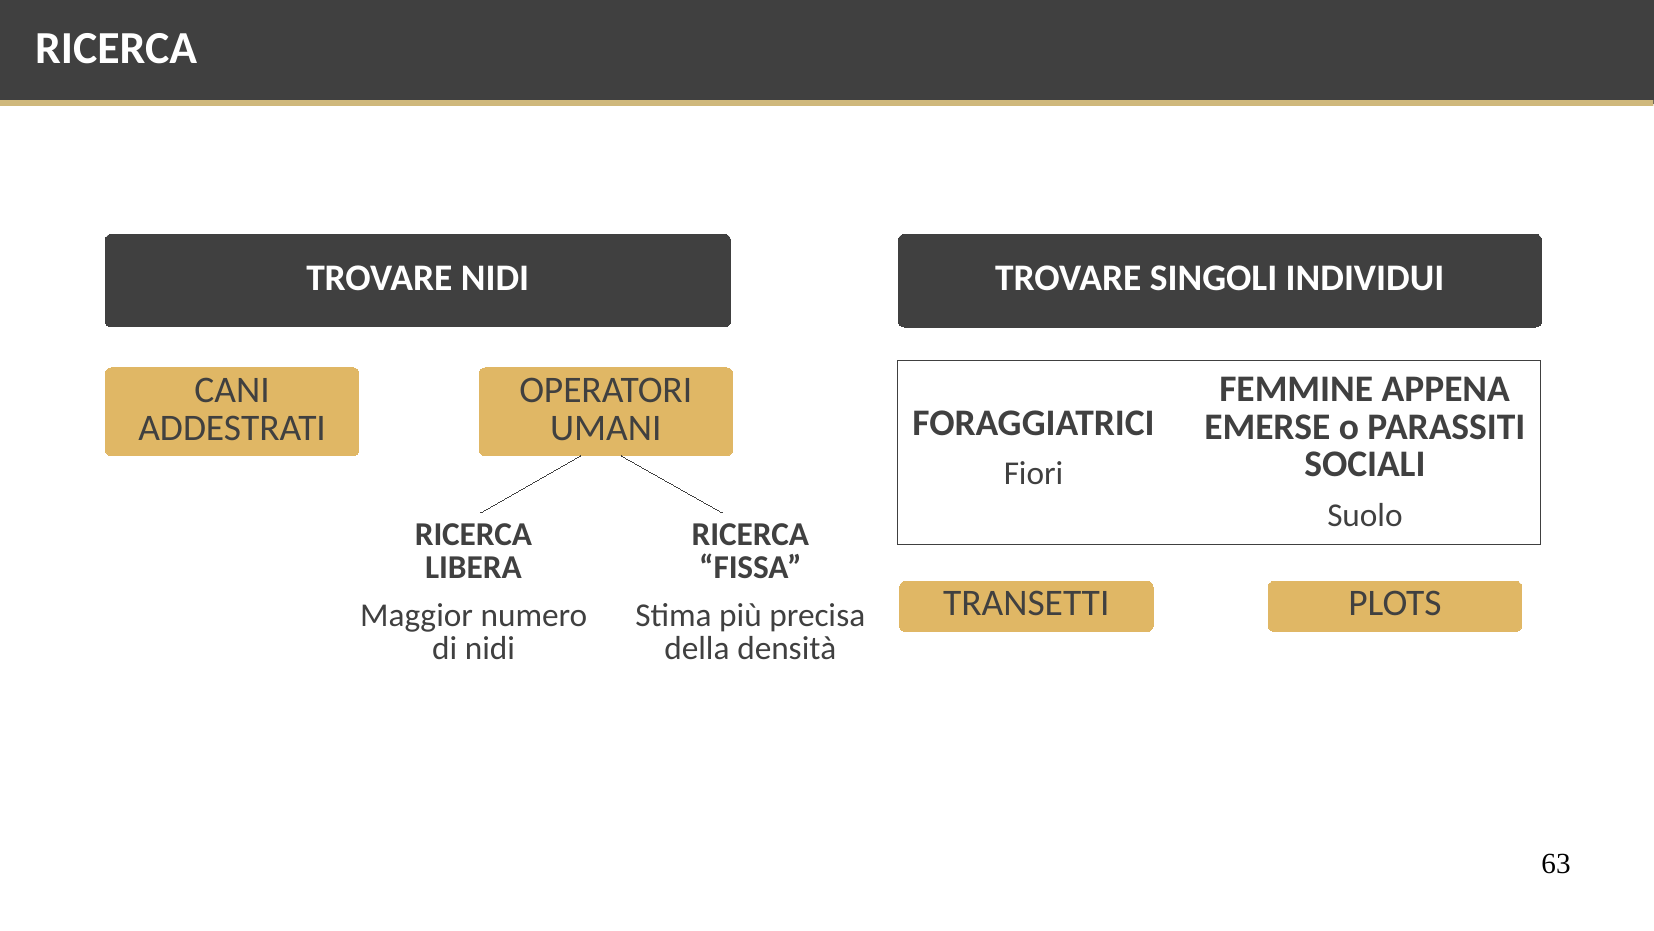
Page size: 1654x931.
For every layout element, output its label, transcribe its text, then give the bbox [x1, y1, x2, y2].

text_box CANI ADDESTRATI [105, 367, 359, 456]
text_box PLOTS [1268, 581, 1522, 632]
text_box FEMMINE APPENA EMERSE o PARASSITI SOCIALI Suolo [1188, 365, 1540, 542]
text_box OPERATORI UMANI [479, 367, 733, 456]
text_box RICERCA [0, 0, 1654, 100]
text_box TRANSETTI [899, 581, 1154, 632]
text_box RICERCA LIBERA Maggior numero di nidi [341, 512, 606, 676]
text_box TROVARE SINGOLI INDIVIDUI [898, 234, 1542, 328]
text_box RICERCA “FISSA” Stima più precisa della densità [618, 512, 883, 676]
text_box TROVARE NIDI [105, 234, 731, 327]
text_box FORAGGIATRICI Fiori [898, 399, 1170, 501]
